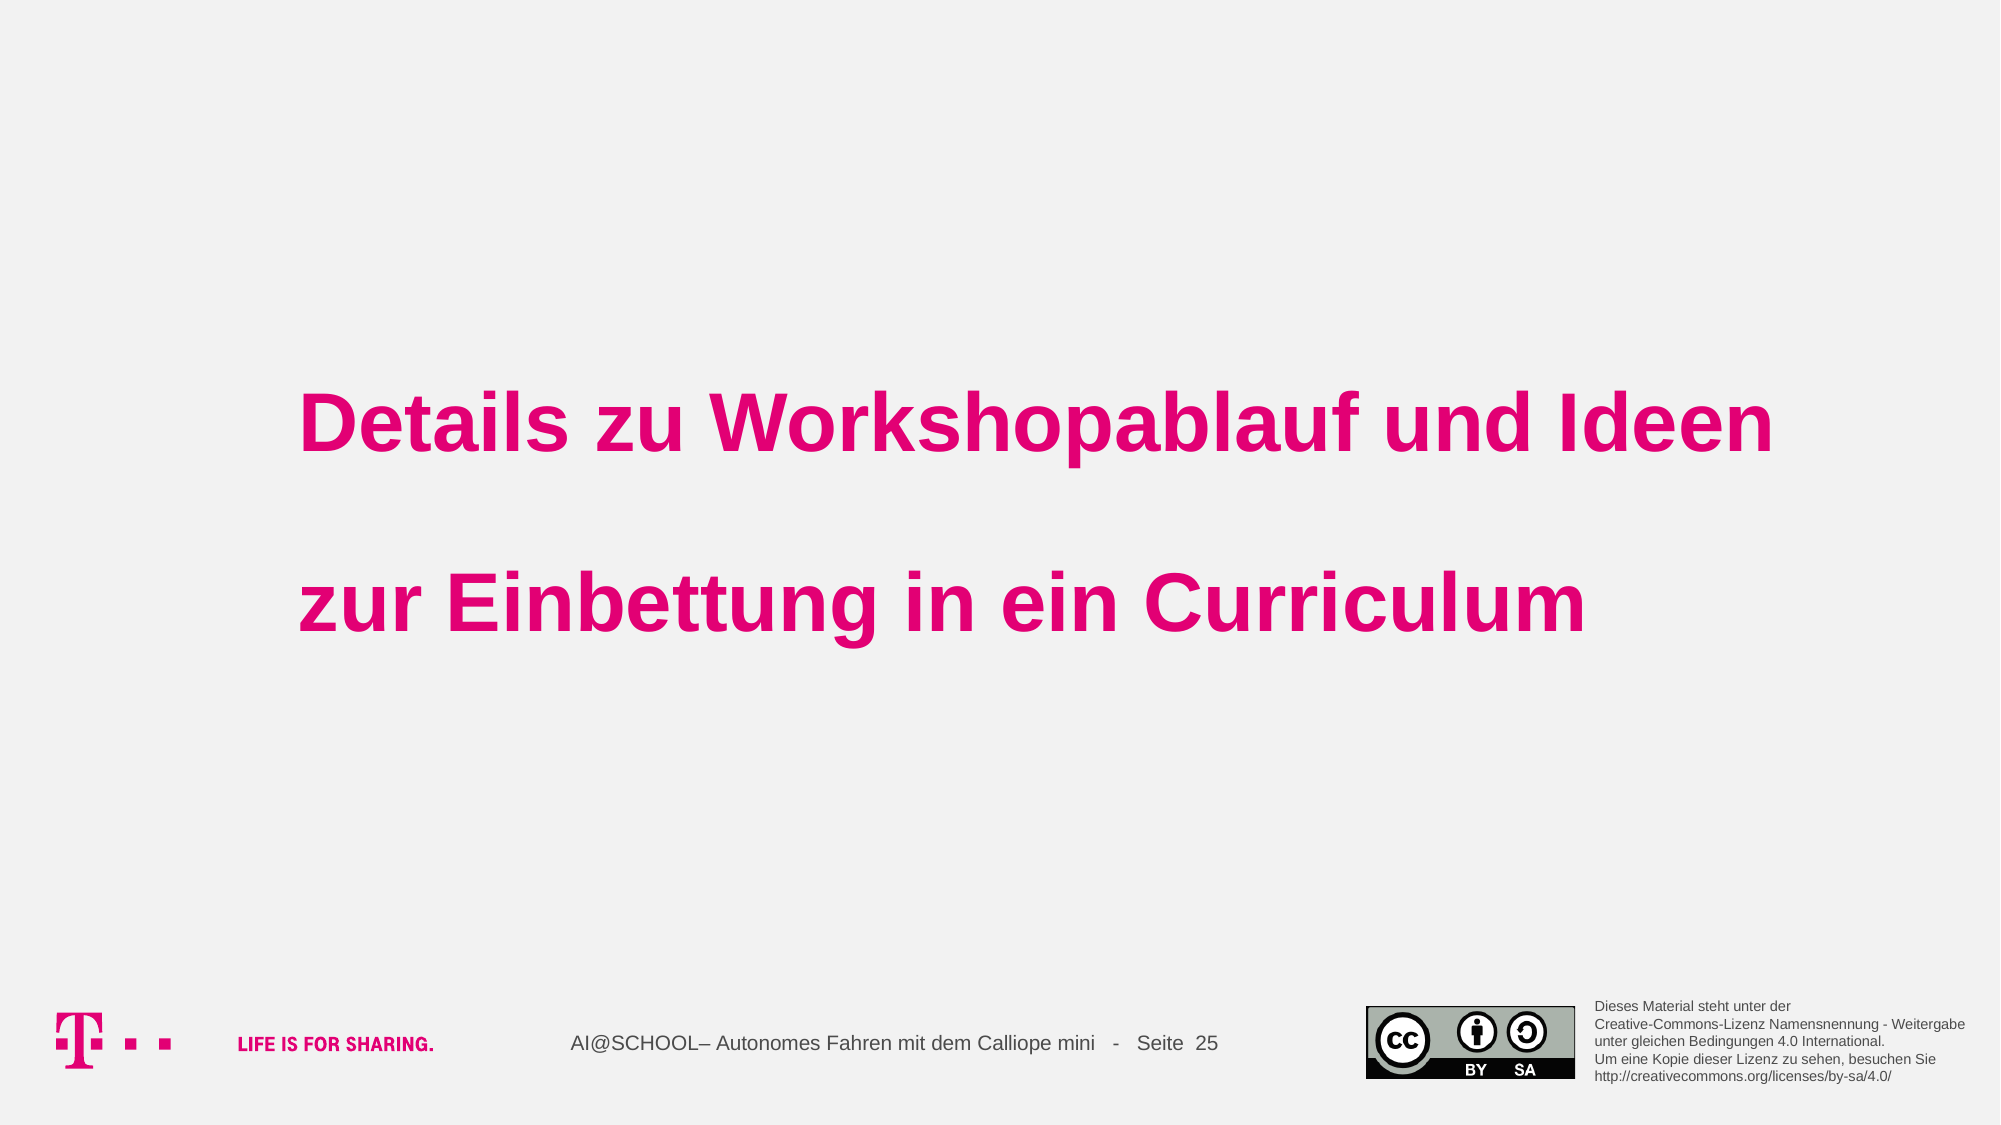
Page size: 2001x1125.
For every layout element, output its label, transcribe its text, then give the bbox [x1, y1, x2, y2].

title Details zu Workshopablauf und Ideen zur Einbettung in ein Curriculum [228, 379, 1812, 509]
